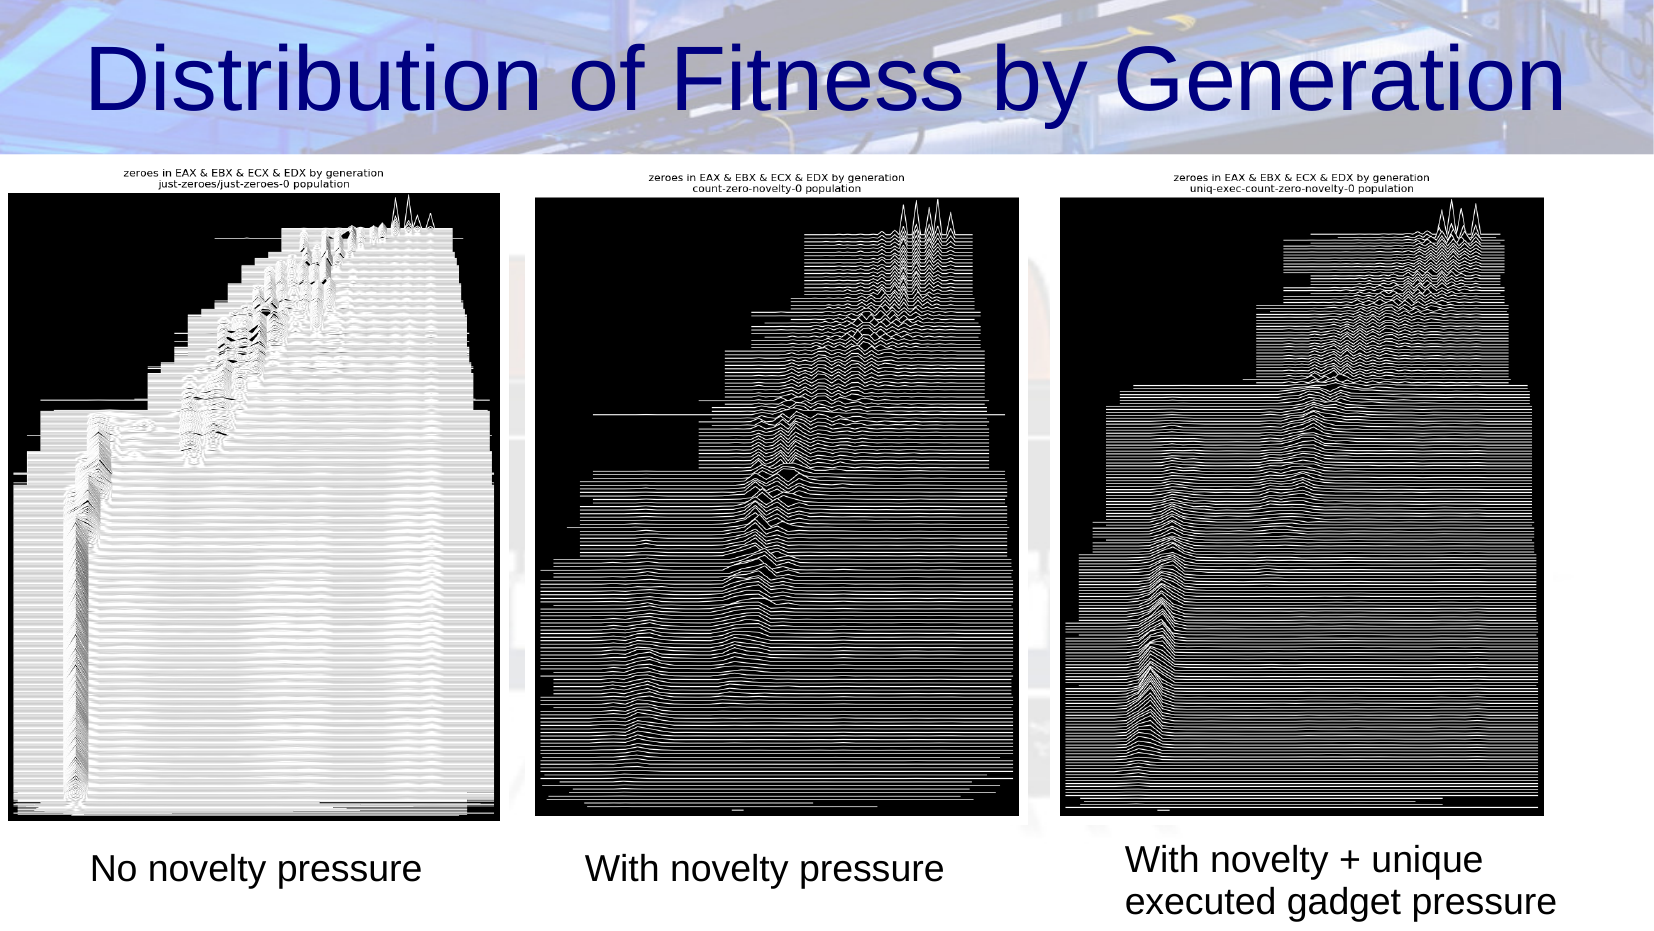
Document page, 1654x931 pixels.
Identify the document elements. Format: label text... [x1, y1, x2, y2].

picture [0, 0, 1654, 931]
text_box With novelty pressure [570, 840, 991, 897]
text_box No novelty pressure [75, 840, 438, 897]
title Distribution of Fitness by Generation [82, 37, 1571, 121]
text_box With novelty + unique executed gadget pressure [1110, 831, 1576, 931]
